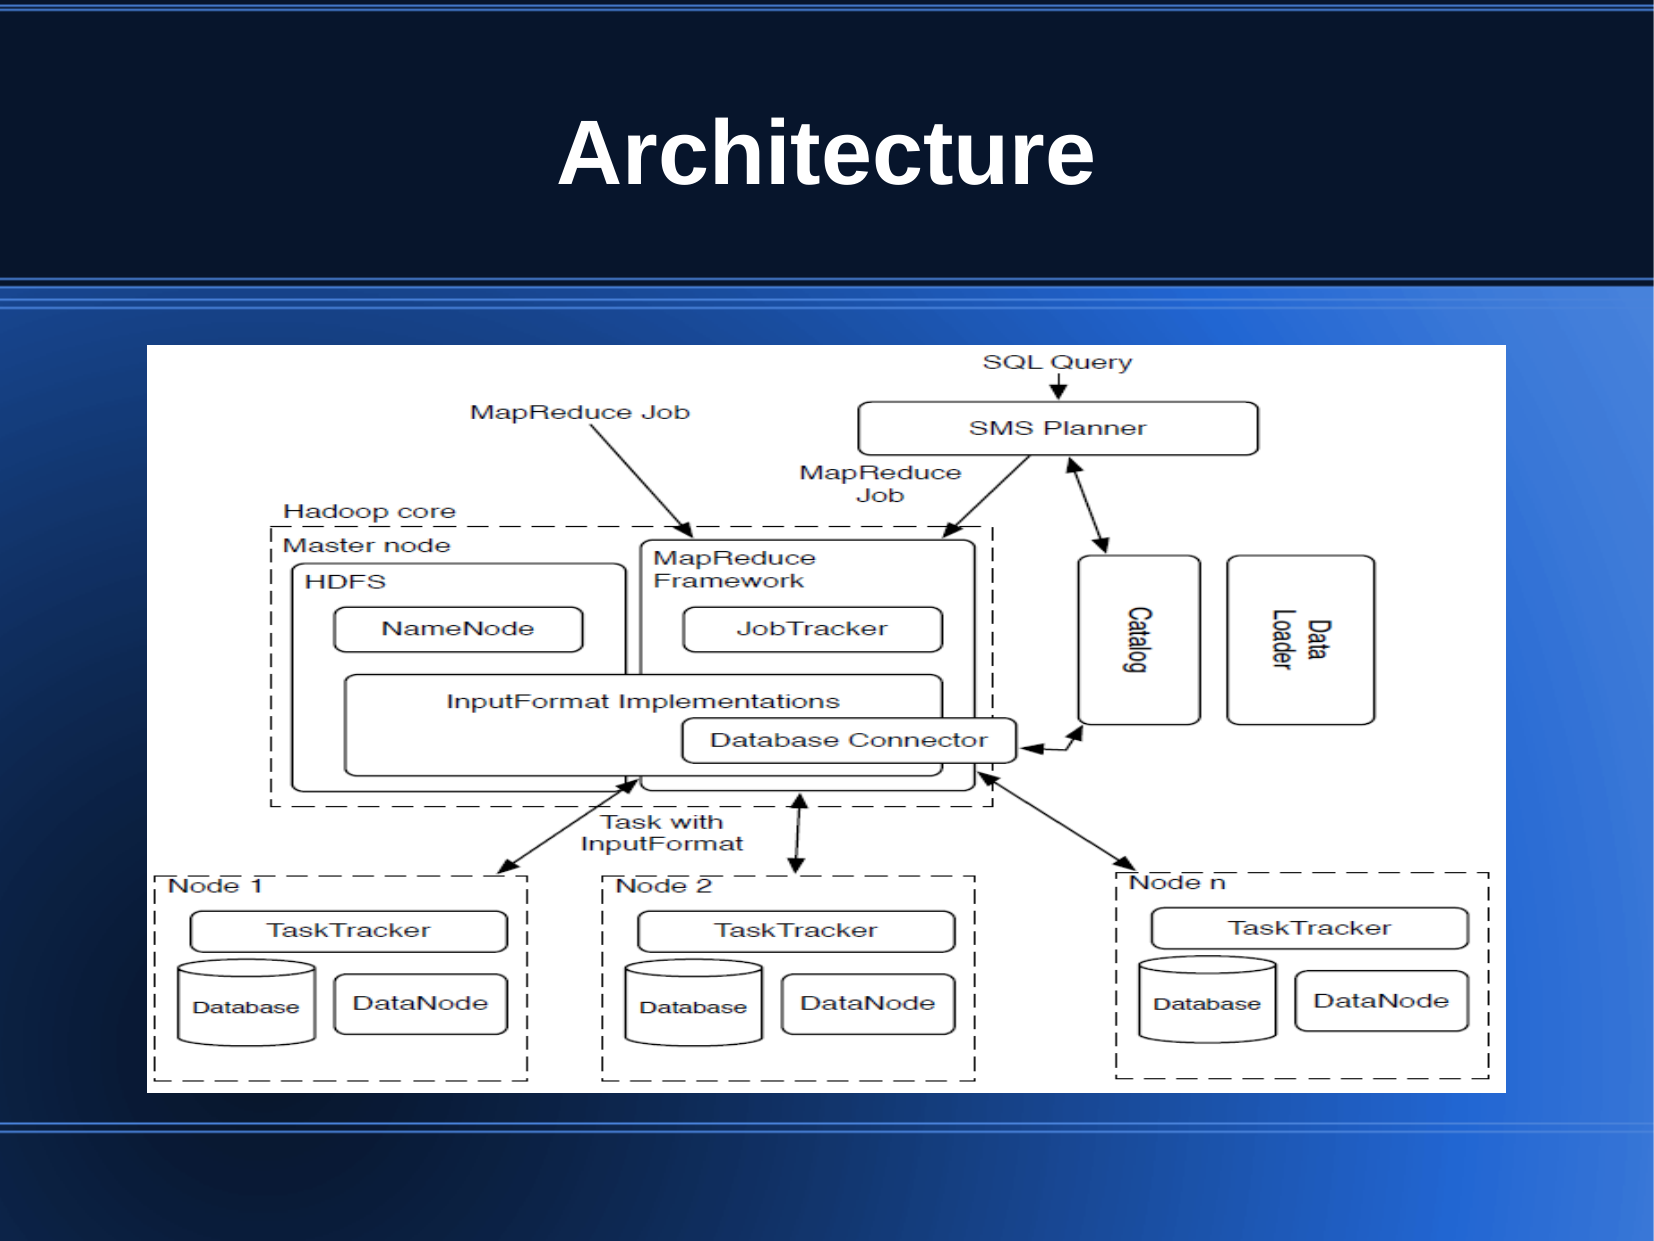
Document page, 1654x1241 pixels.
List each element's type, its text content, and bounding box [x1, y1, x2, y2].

title Architecture [82, 49, 1571, 257]
picture [0, 0, 1654, 1241]
